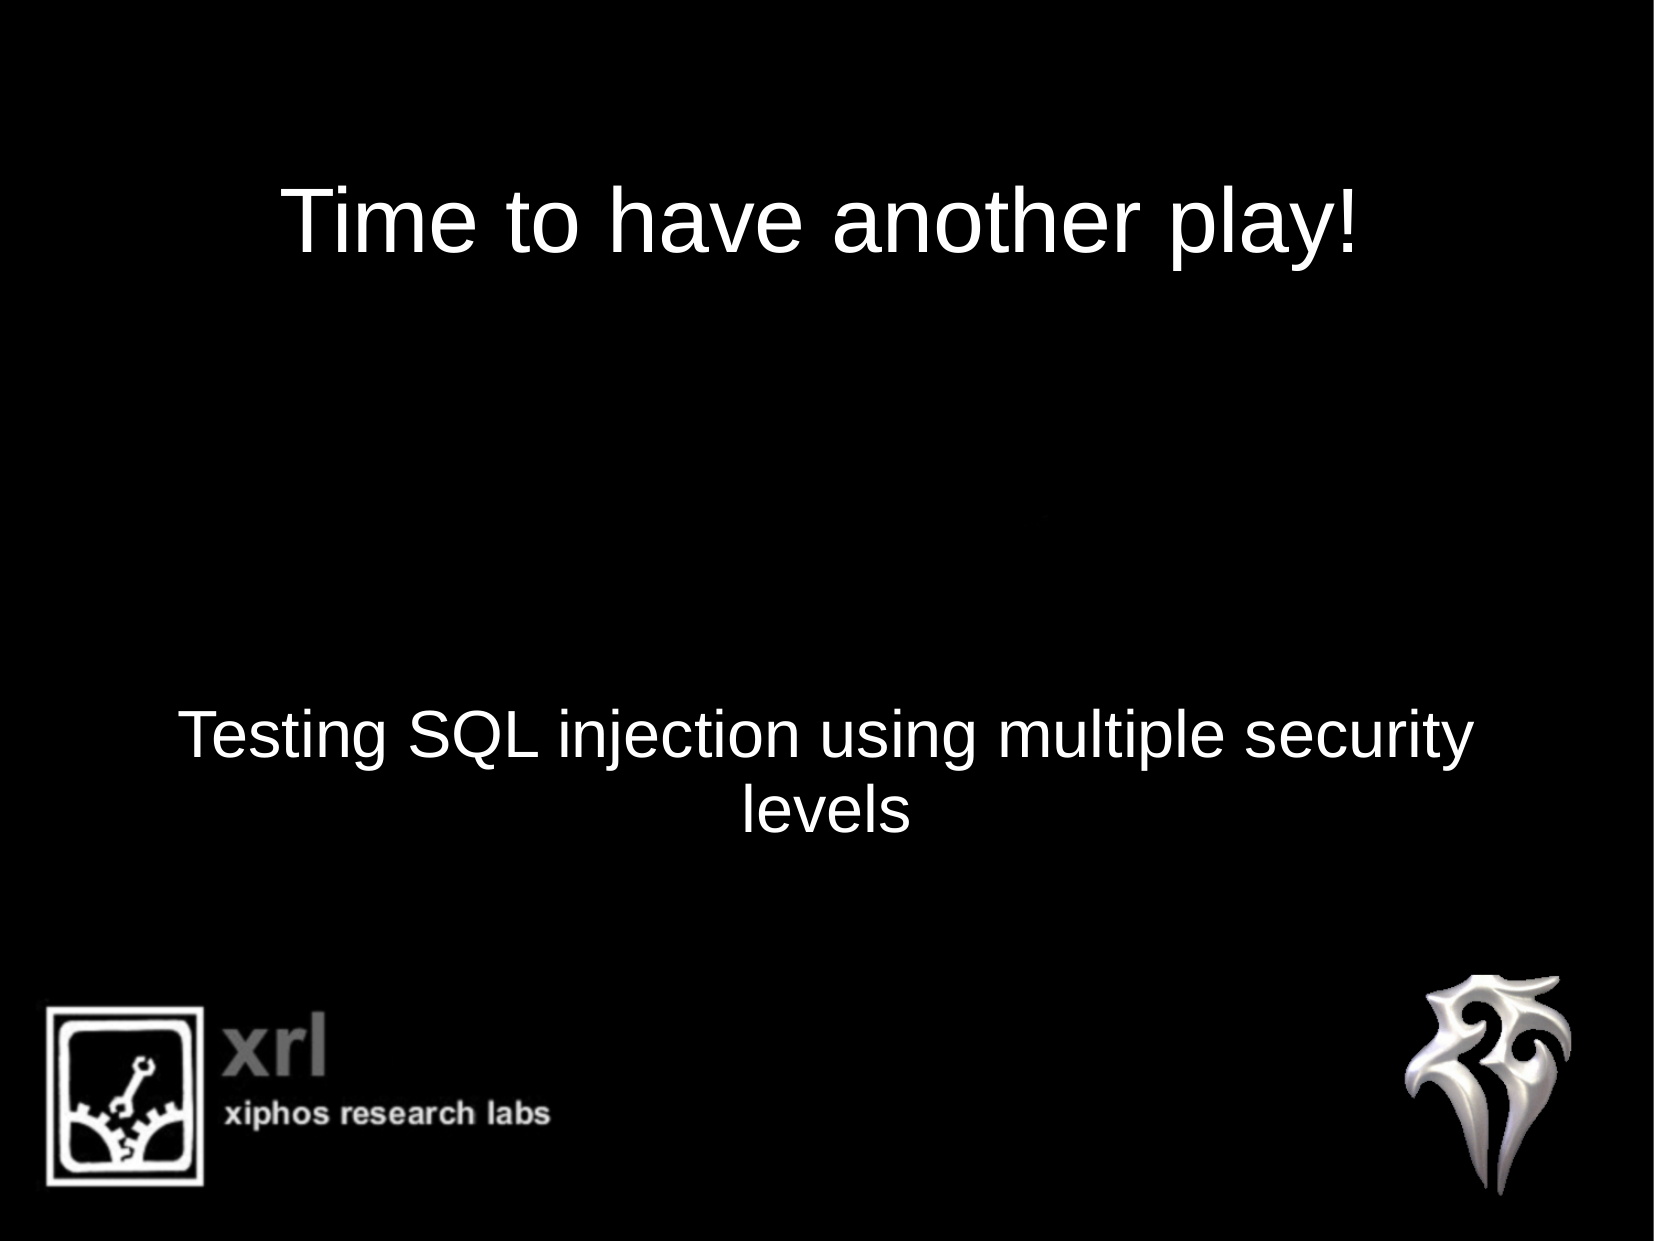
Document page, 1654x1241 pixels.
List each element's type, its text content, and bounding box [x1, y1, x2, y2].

title Time to have another play! [135, 117, 1506, 325]
picture [0, 0, 1654, 1241]
subtitle Testing SQL injection using multiple security levels [147, 362, 1506, 1182]
